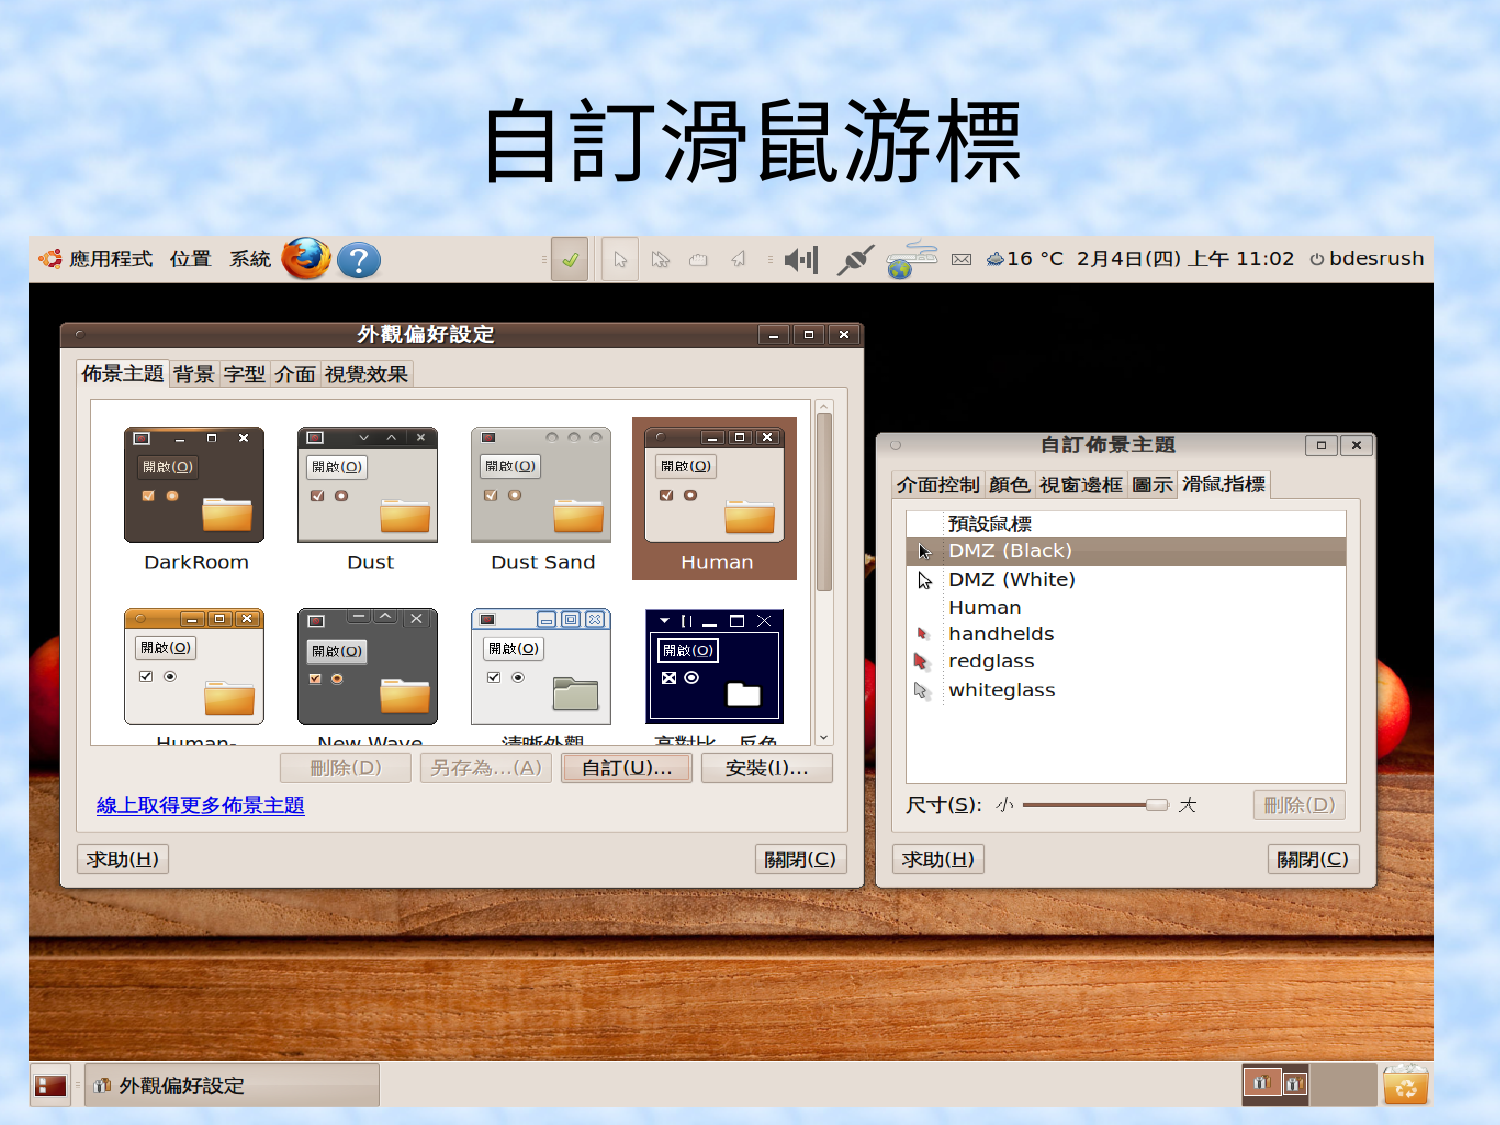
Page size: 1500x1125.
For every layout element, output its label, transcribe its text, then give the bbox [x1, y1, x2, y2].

title 自訂滑鼠游標 [75, 13, 1425, 265]
picture [0, 0, 1500, 1125]
